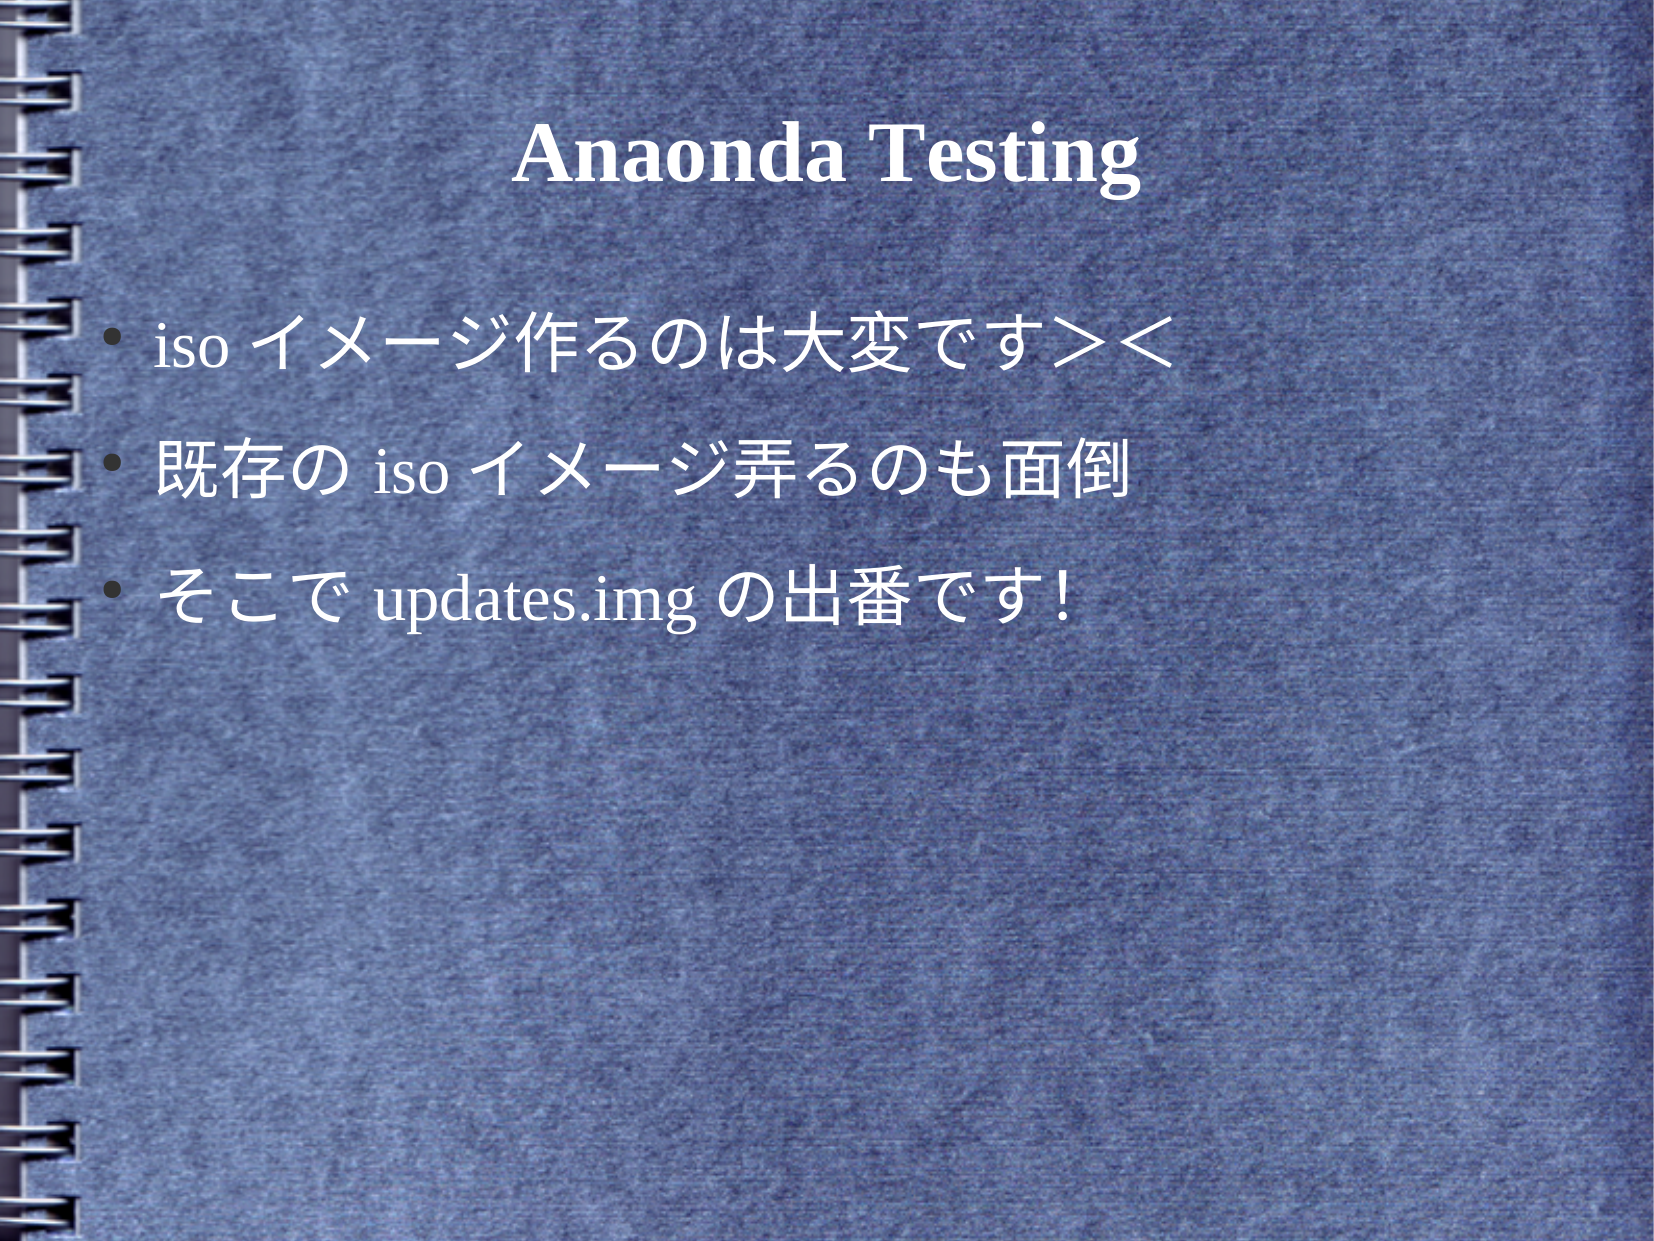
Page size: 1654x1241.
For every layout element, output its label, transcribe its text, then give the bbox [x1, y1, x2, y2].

picture [0, 0, 1654, 1241]
title Anaonda Testing [82, 49, 1571, 257]
list isoイメージ作るのは大変です＞＜ 既存のisoイメージ弄るのも面倒 そこでupdates.imgの出番です！ [82, 290, 1571, 1109]
